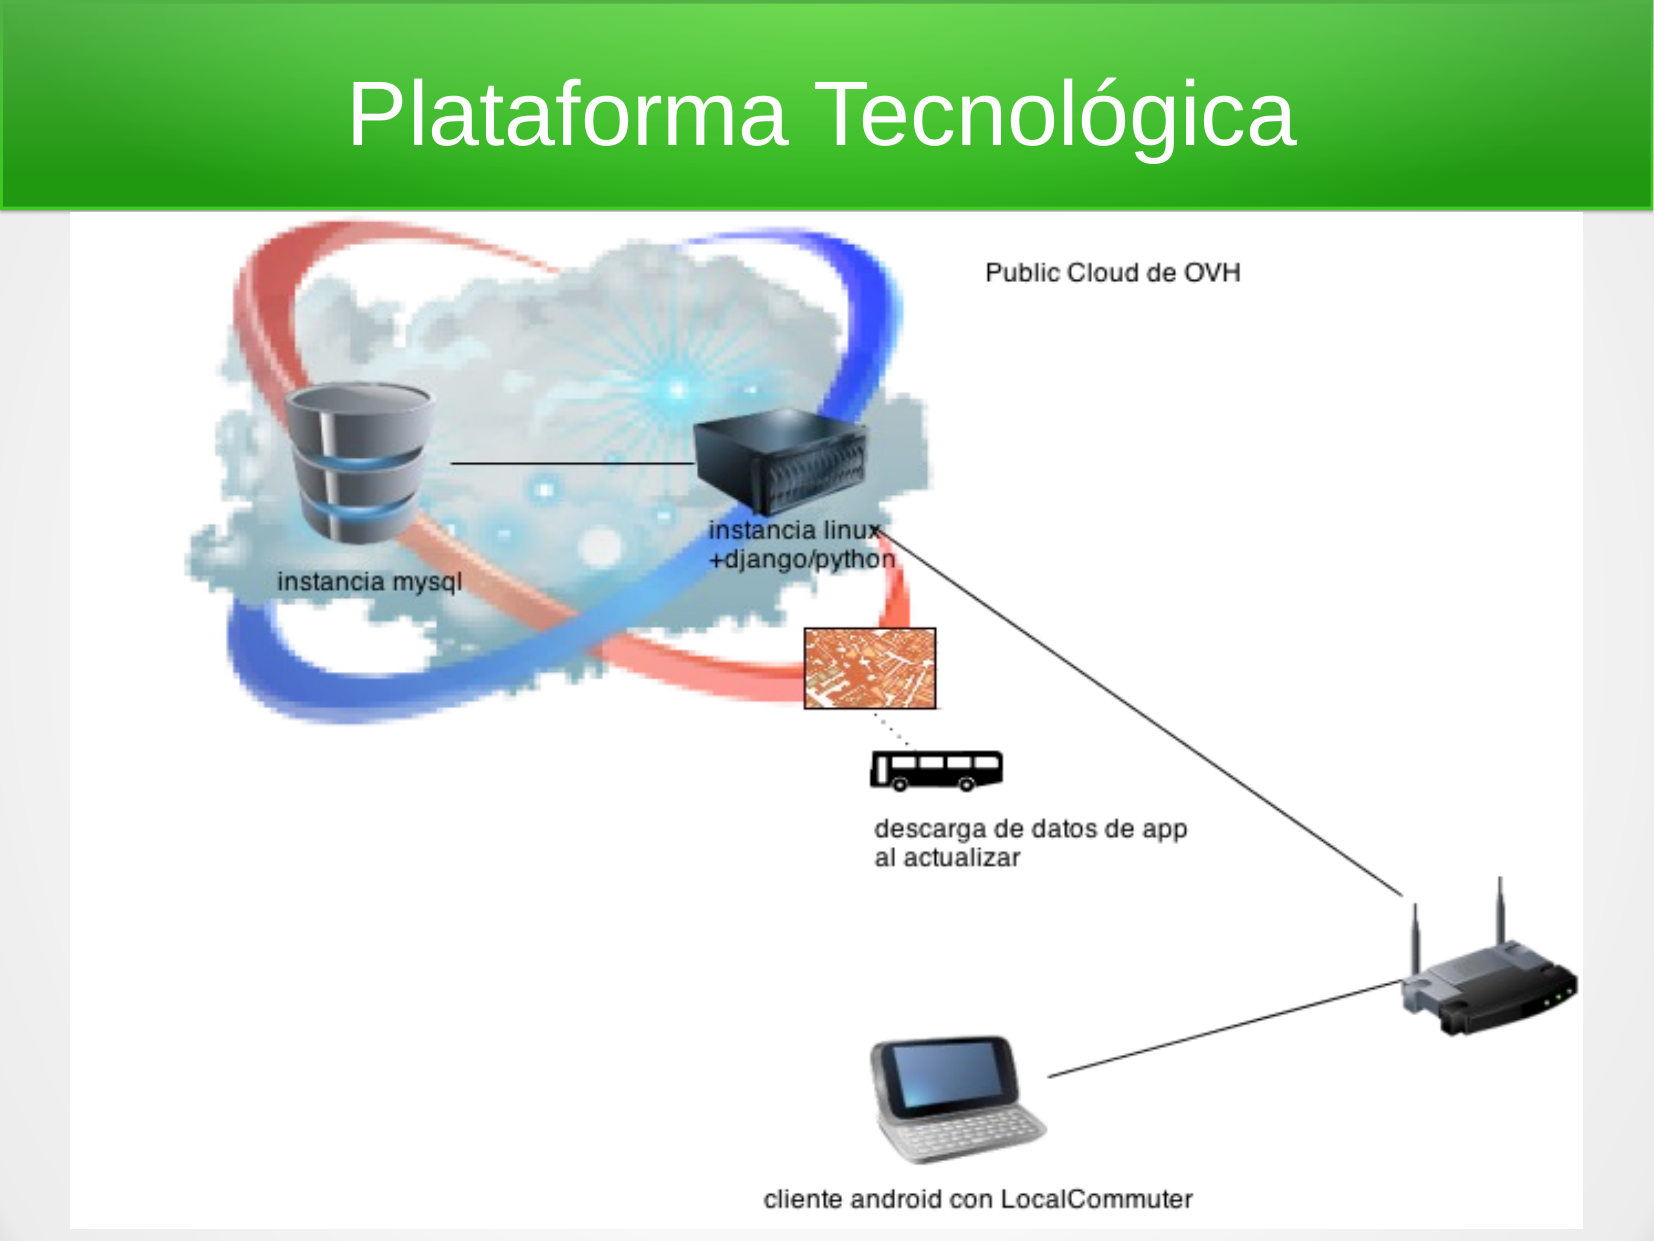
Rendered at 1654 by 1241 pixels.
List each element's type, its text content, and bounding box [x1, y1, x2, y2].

picture [70, 212, 1583, 1229]
title Plataforma Tecnológica [82, 49, 1571, 179]
